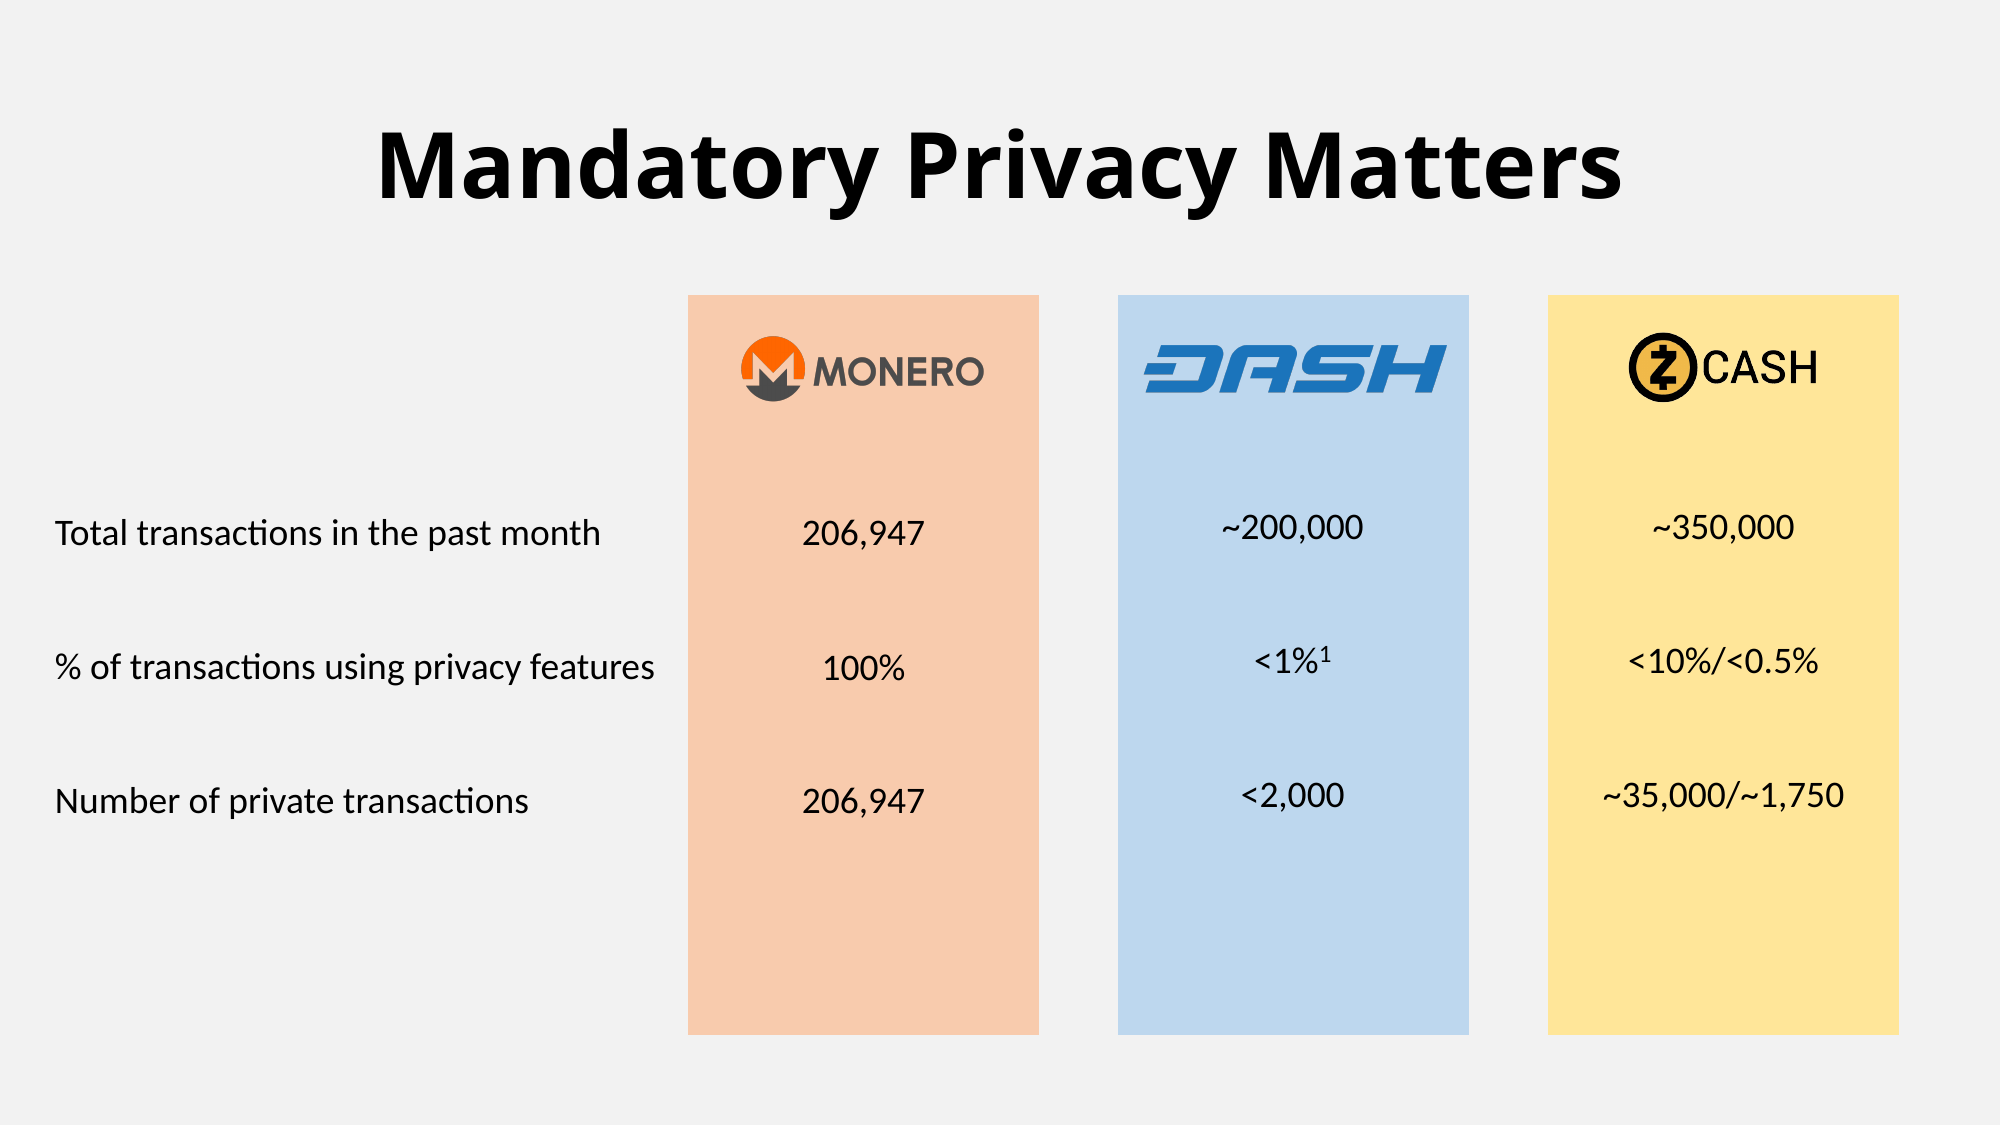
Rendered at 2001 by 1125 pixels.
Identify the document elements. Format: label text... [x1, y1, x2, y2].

text_box <2,000 [1225, 762, 1361, 824]
text_box Total transactions in the past month [40, 500, 624, 562]
text_box [1118, 295, 1469, 1035]
text_box <10%/<0.5% [1612, 628, 1836, 690]
title Mandatory Privacy Matters [137, 59, 1863, 278]
picture [1628, 323, 1817, 411]
text_box % of transactions using privacy features [40, 634, 678, 696]
text_box [1548, 295, 1899, 1035]
picture [1143, 345, 1447, 393]
text_box <1%1 [1238, 628, 1348, 690]
text_box Number of private transactions [40, 768, 551, 830]
text_box 206,947 [786, 768, 942, 830]
text_box ~35,000/~1,750 [1586, 762, 1862, 824]
text_box [688, 295, 1039, 1035]
picture [741, 336, 984, 402]
text_box 100% [806, 635, 922, 696]
text_box 206,947 [786, 500, 942, 562]
text_box ~200,000 [1205, 494, 1380, 555]
text_box ~350,000 [1636, 494, 1811, 555]
